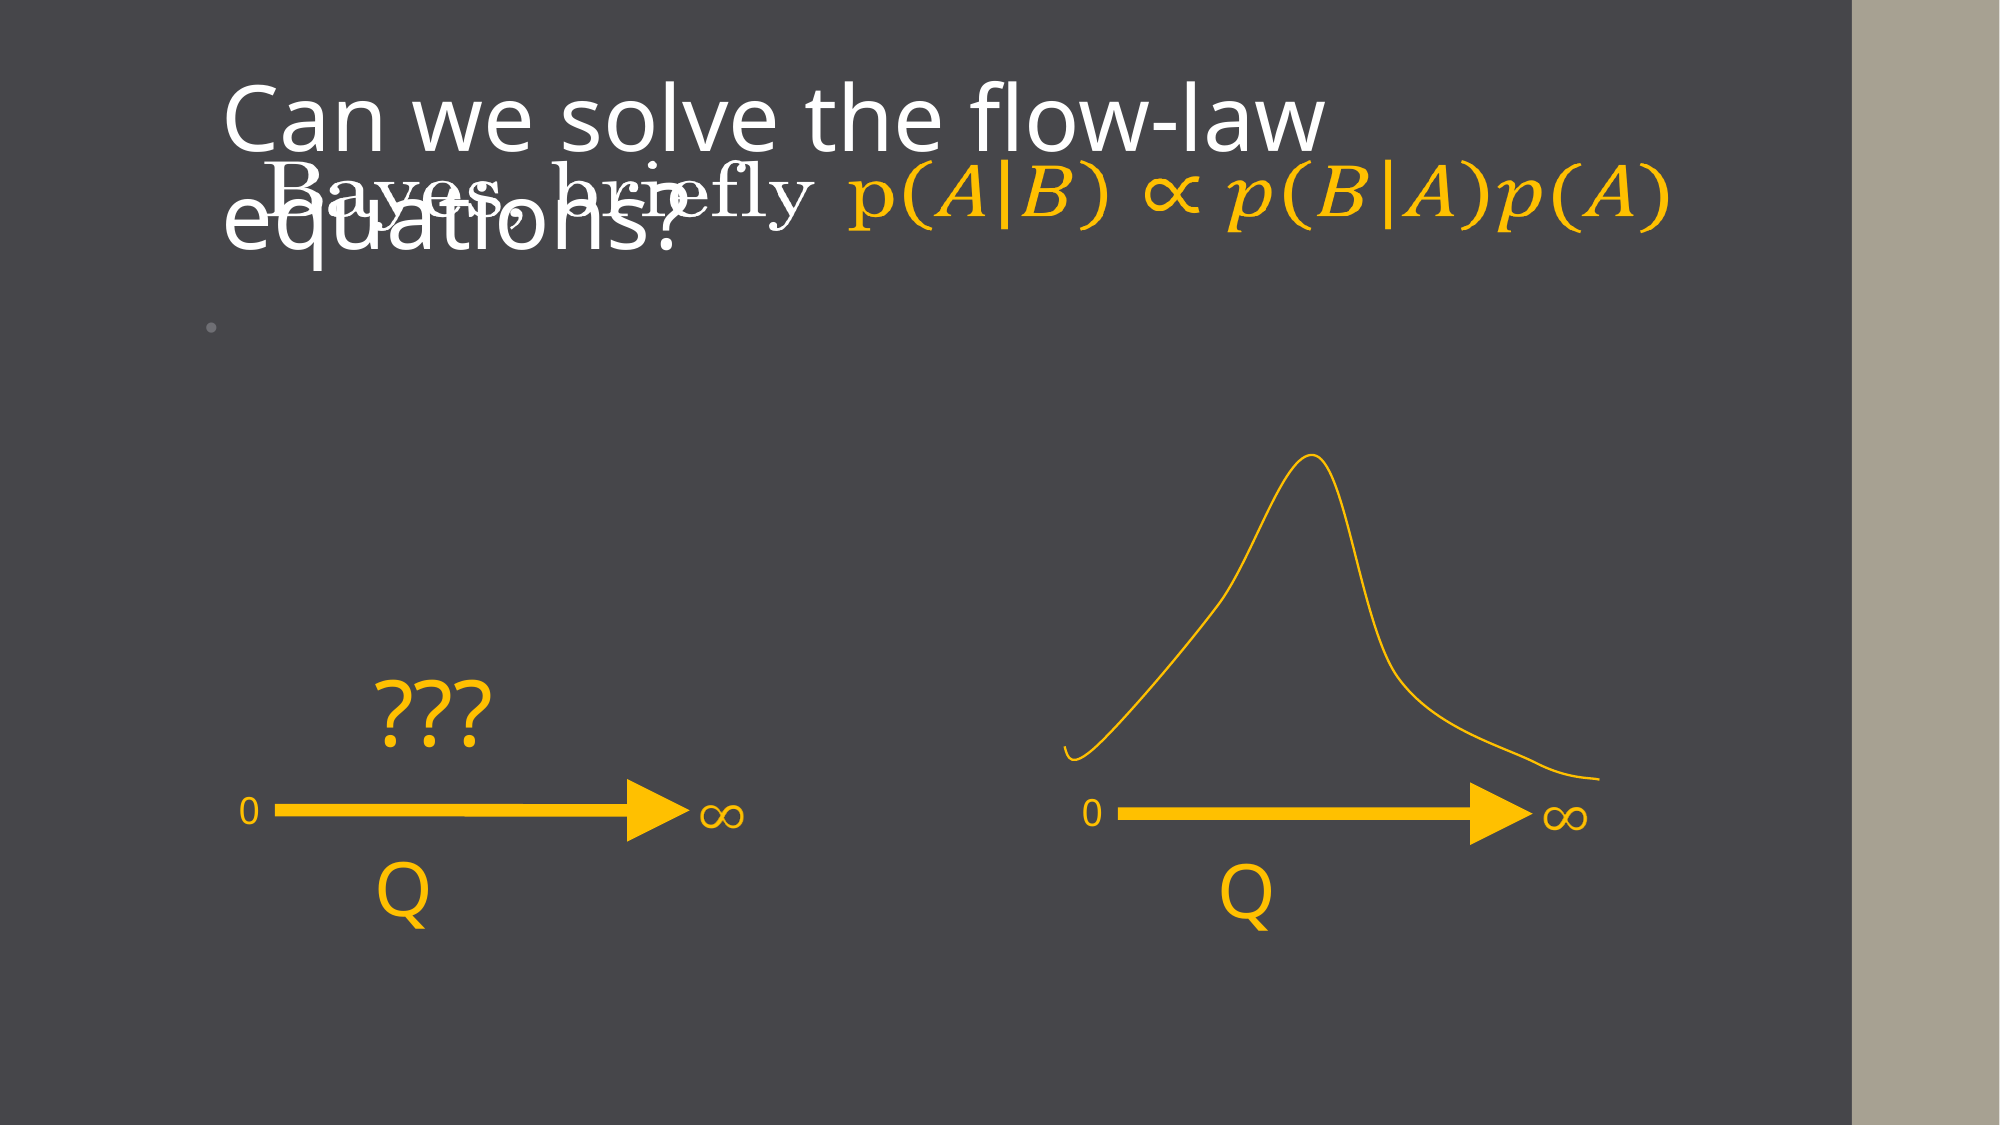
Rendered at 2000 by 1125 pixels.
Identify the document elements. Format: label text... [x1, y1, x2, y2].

list [189, 299, 1600, 648]
list [1187, 457, 1381, 648]
text_box 0 [223, 779, 275, 841]
text_box Q [1202, 836, 1292, 943]
text_box Q [359, 834, 449, 941]
text_box 0 [1066, 781, 1118, 843]
text_box ??? [359, 647, 513, 774]
text_box [689, 776, 757, 847]
title Can we solve the flow-law equations? [206, 60, 1797, 278]
text_box [1532, 778, 1600, 849]
